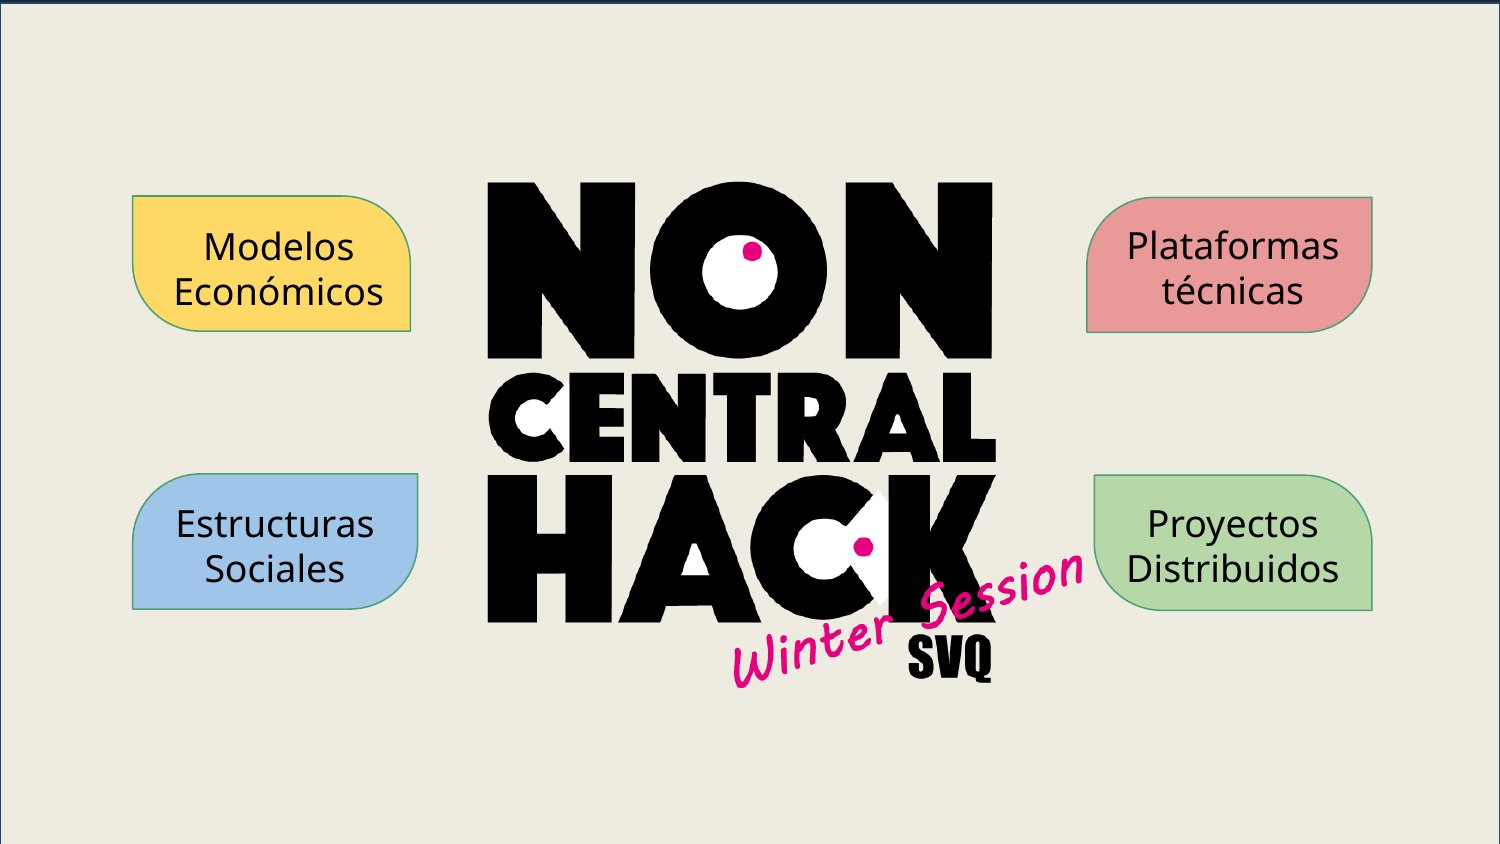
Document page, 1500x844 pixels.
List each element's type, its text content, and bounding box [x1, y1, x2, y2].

text_box Proyectos Distribuidos [1094, 484, 1372, 610]
text_box Plataformas técnicas [1094, 206, 1372, 332]
text_box [0, 2, 1500, 844]
text_box Modelos Económicos [140, 207, 418, 333]
picture [430, 139, 1100, 700]
text_box Estructuras Sociales [132, 485, 418, 611]
